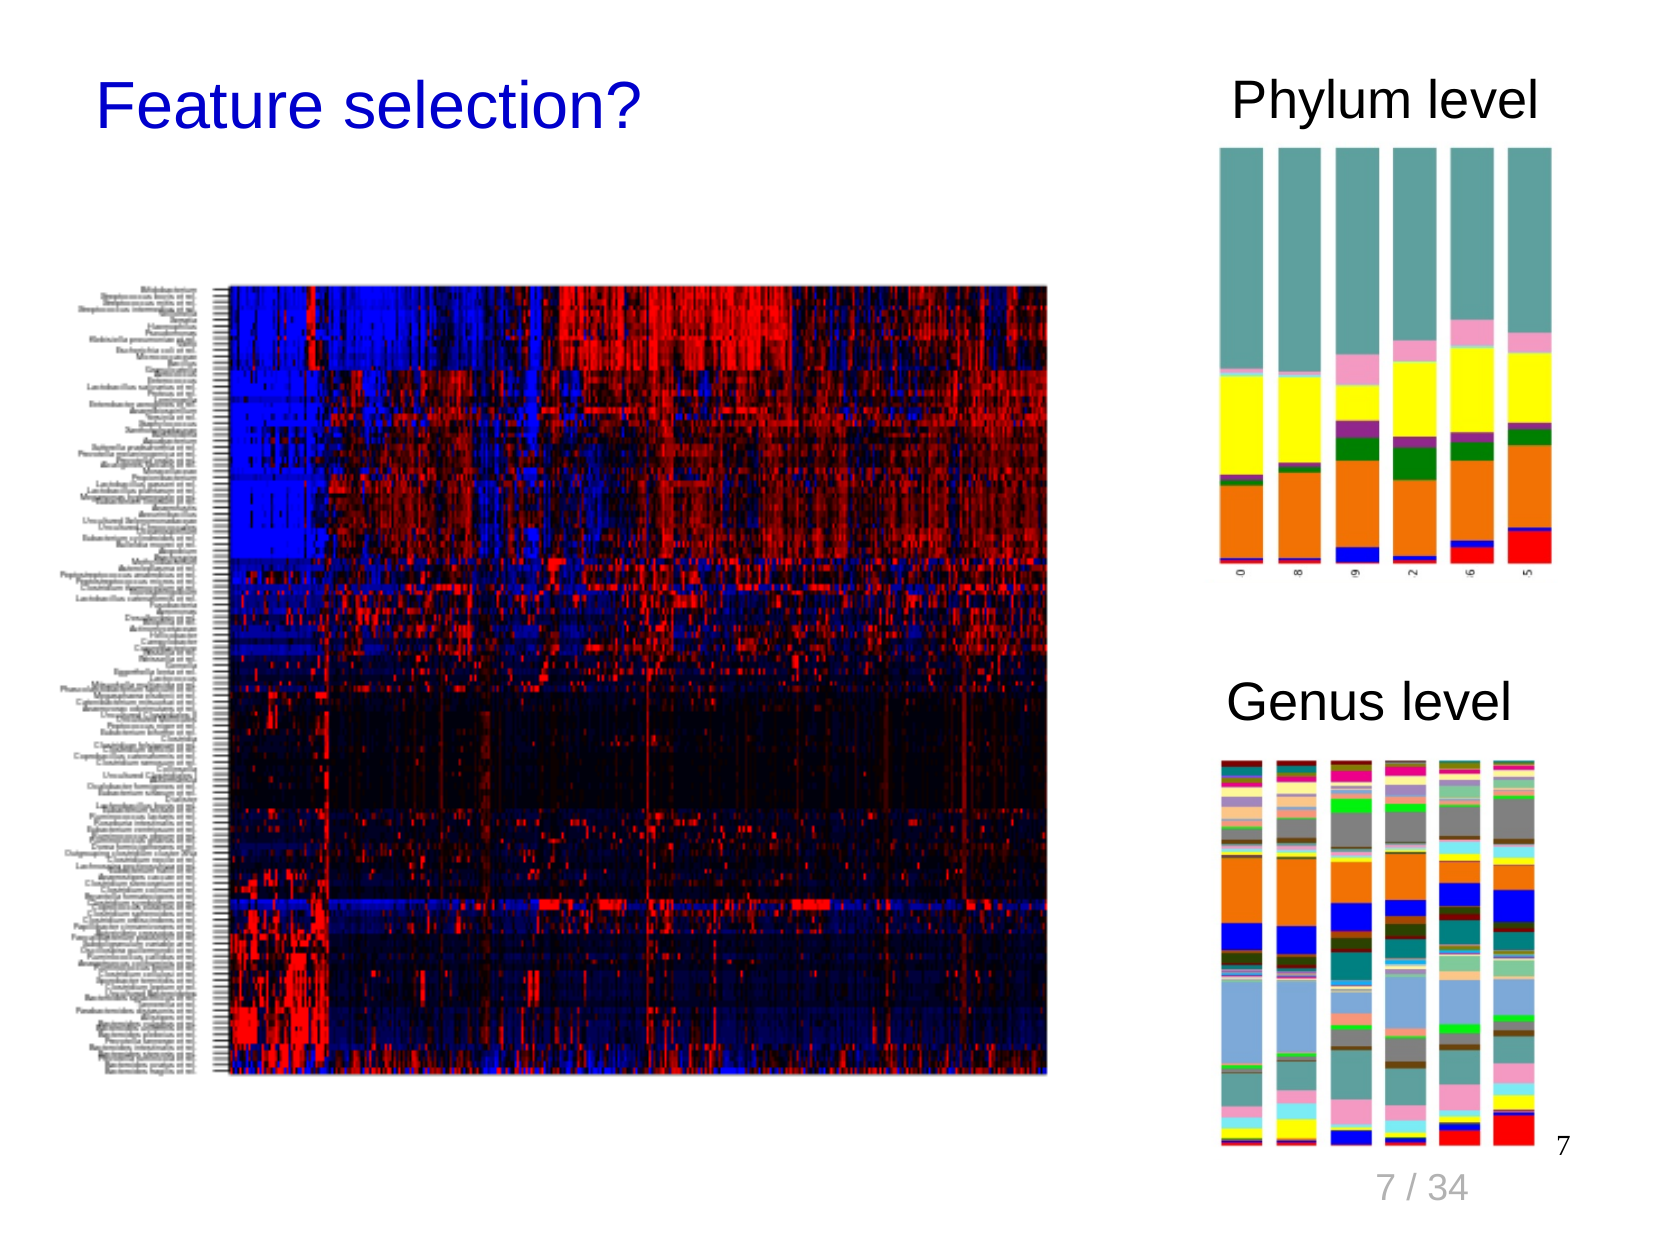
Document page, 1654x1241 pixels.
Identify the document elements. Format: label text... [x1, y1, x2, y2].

picture [1195, 126, 1558, 583]
text_box Feature selection? [80, 60, 1218, 244]
text_box <number> / 34 [1360, 1159, 1654, 1220]
picture [1200, 742, 1539, 1160]
text_box Genus level [1212, 659, 1527, 739]
text_box Phylum level [1218, 57, 1554, 136]
picture [5, 263, 1079, 1092]
